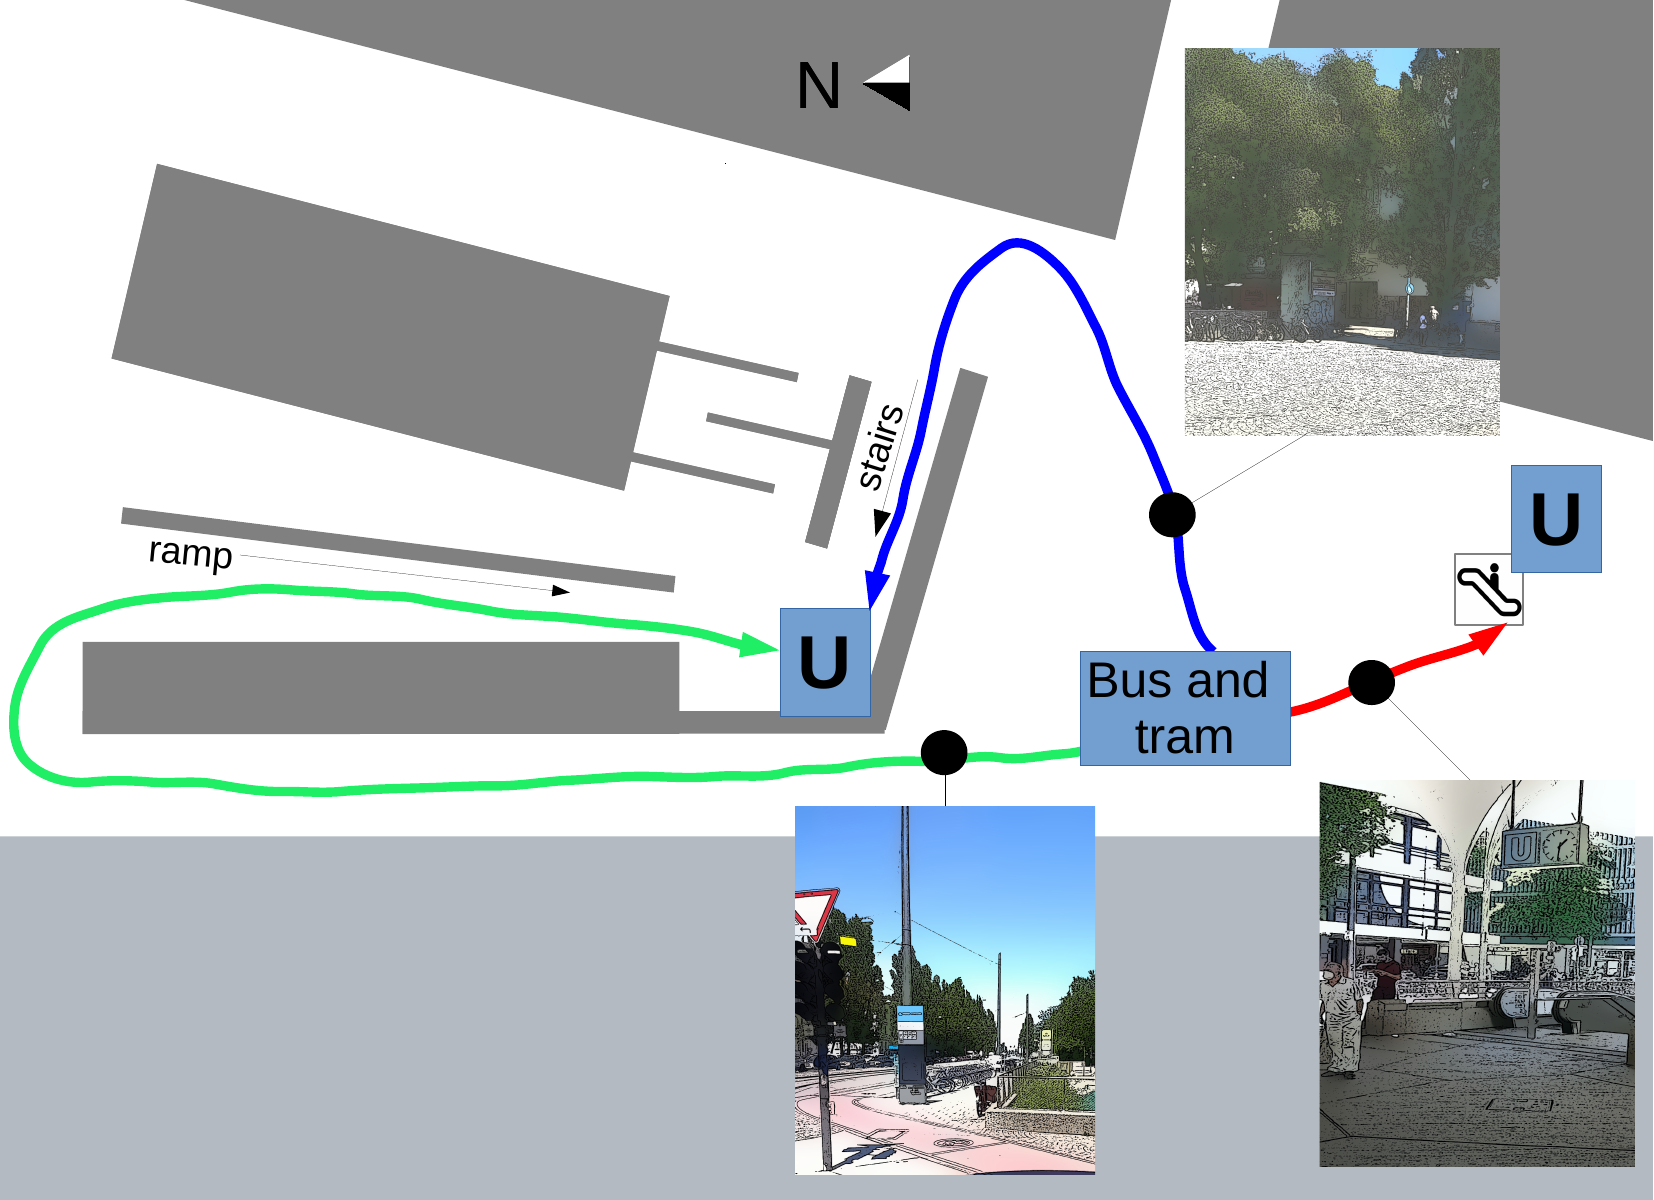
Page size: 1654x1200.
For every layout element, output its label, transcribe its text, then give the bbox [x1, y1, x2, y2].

text_box [1348, 660, 1396, 706]
text_box N [783, 38, 857, 133]
text_box [184, 0, 1172, 240]
picture [1319, 780, 1636, 1167]
picture [1456, 554, 1523, 625]
text_box [920, 730, 968, 776]
text_box ramp [131, 518, 316, 593]
text_box [706, 375, 869, 549]
text_box stairs [833, 323, 942, 513]
text_box Bus and tram [1080, 651, 1291, 766]
picture [795, 806, 1096, 1175]
picture [1185, 48, 1501, 436]
text_box [121, 507, 676, 593]
text_box U [1511, 465, 1602, 573]
text_box [111, 163, 799, 494]
text_box [0, 836, 1653, 1200]
text_box [1268, 0, 1653, 442]
text_box [82, 367, 989, 735]
text_box U [780, 608, 871, 717]
text_box [1149, 492, 1196, 538]
